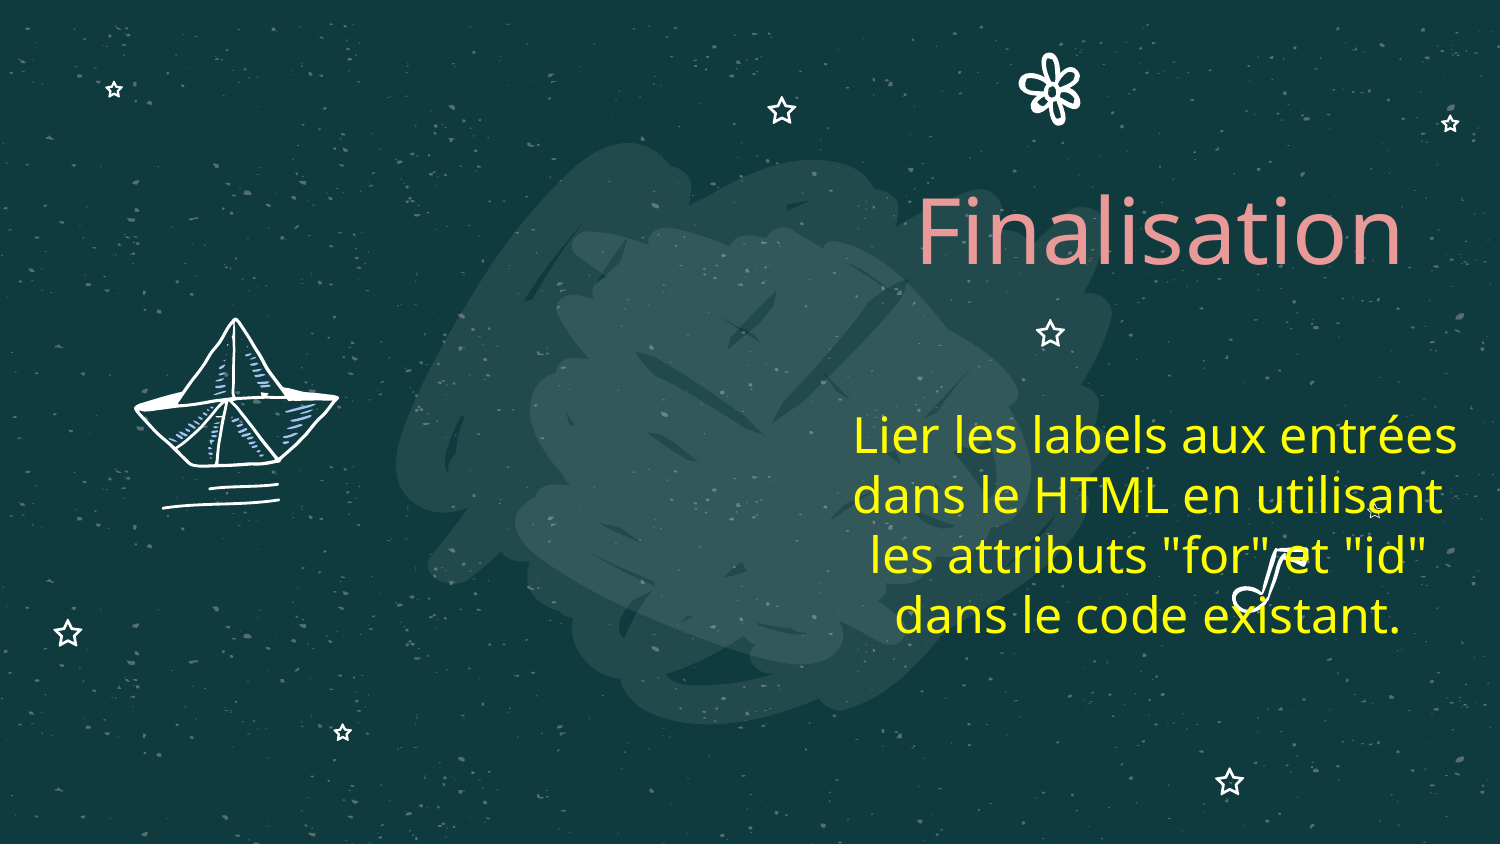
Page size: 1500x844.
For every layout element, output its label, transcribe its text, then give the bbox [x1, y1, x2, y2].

text_box [1290, 560, 1308, 567]
text_box [1232, 547, 1291, 613]
text_box [1374, 503, 1383, 510]
picture [70, 38, 727, 764]
text_box Lier les labels aux entrées dans le HTML en utilisant les attributs "for" et "id" dans le code existant. [830, 403, 1467, 463]
title Finalisation [750, 155, 1500, 283]
text_box [1018, 52, 1081, 126]
text_box [1304, 547, 1309, 555]
text_box [1366, 508, 1380, 519]
